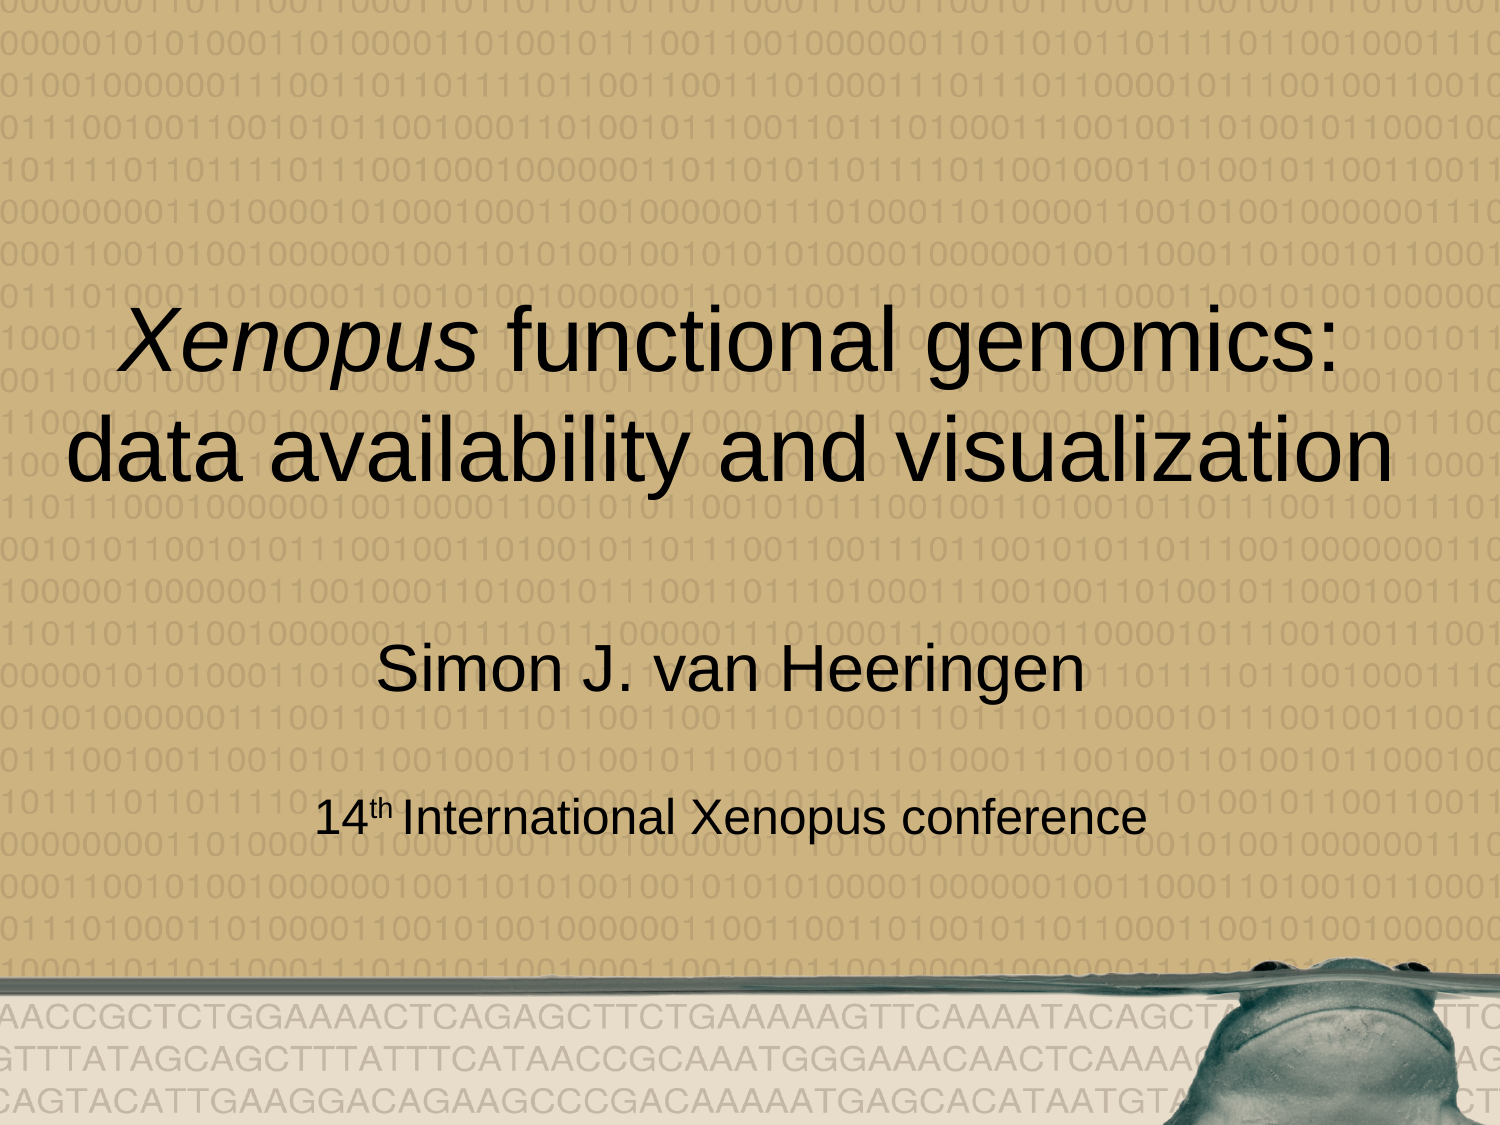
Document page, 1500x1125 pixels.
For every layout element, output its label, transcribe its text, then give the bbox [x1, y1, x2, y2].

text_box Xenopus functional genomics: data availability and visualization Simon J. van Heeringen 14th International Xenopus conference [37, 272, 1426, 853]
picture [0, 0, 1500, 1125]
